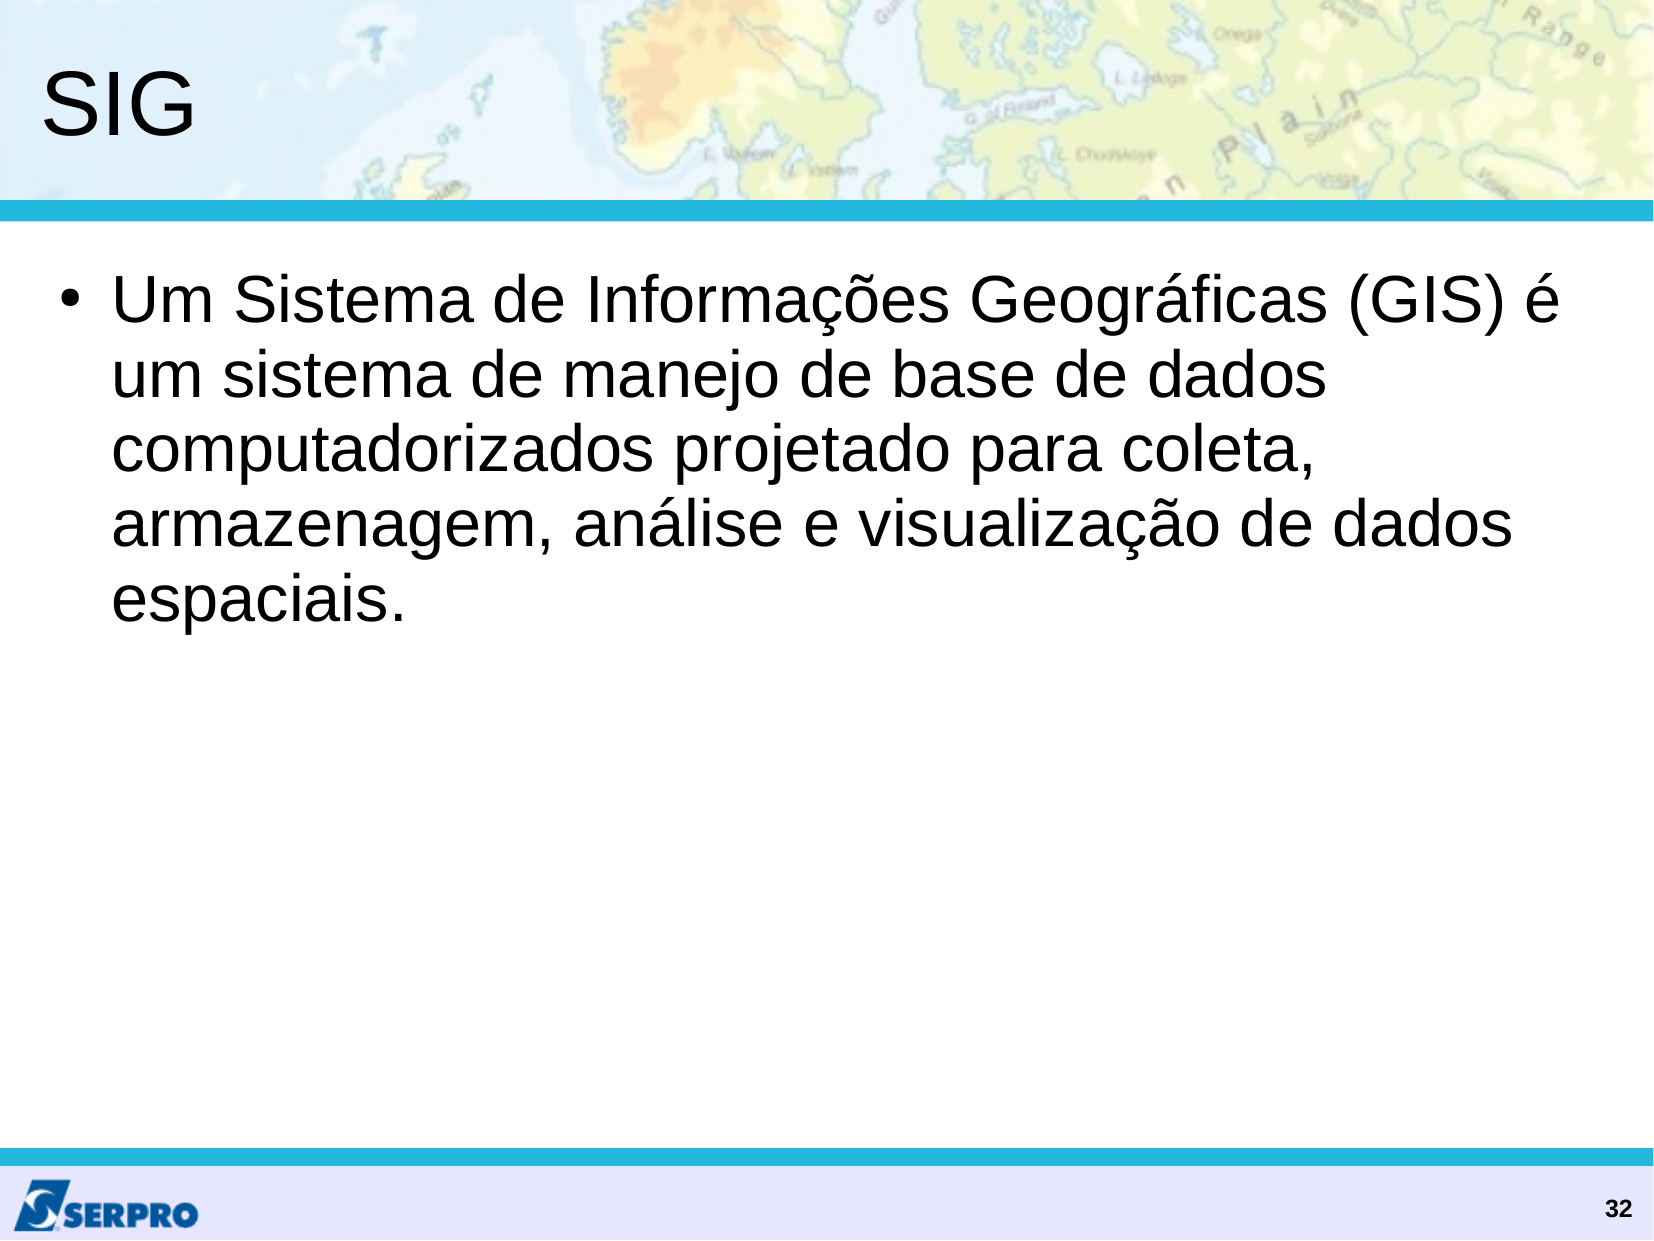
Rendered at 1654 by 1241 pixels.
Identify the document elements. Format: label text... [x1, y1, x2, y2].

list Um Sistema de Informações Geográficas (GIS) é um sistema de manejo de base de dados computadorizados projetado para coleta, armazenagem, análise e visualização de dados espaciais. [40, 261, 1616, 1081]
title SIG [40, 49, 1614, 159]
picture [10, 1177, 201, 1235]
